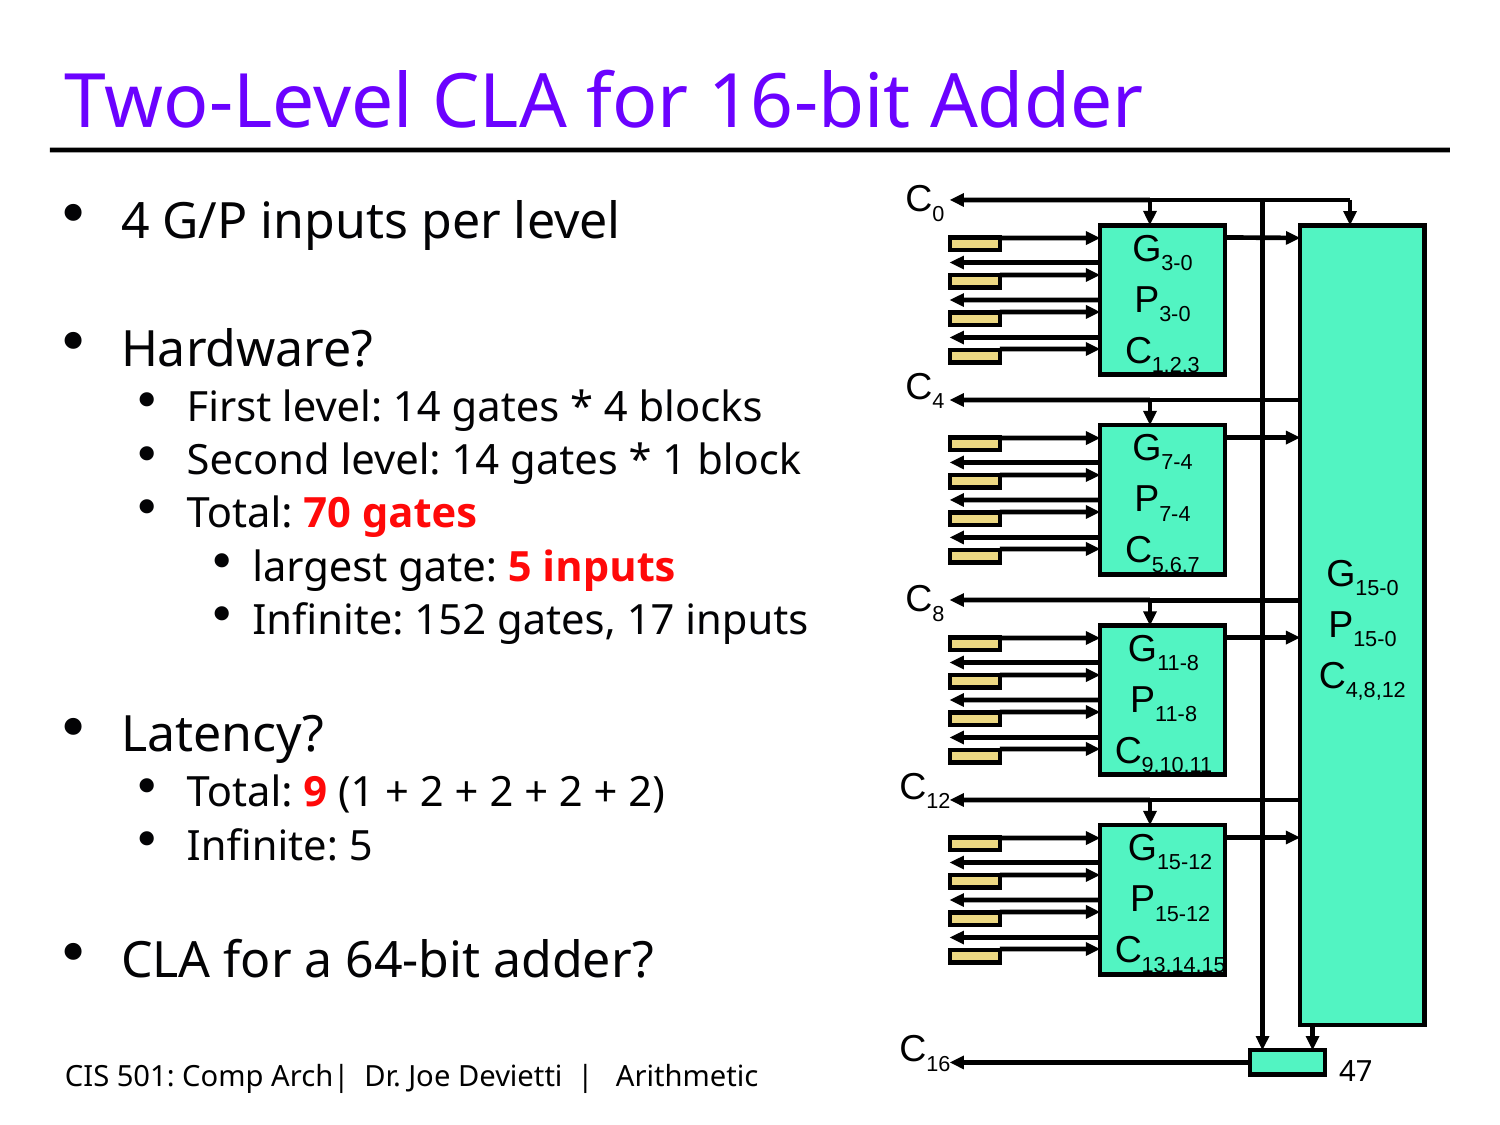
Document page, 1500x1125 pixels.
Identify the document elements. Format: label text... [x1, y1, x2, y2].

text_box [949, 837, 1000, 850]
text_box G15-0 P15-0 C4,8,12 [1299, 225, 1425, 1025]
text_box [949, 750, 1000, 763]
text_box [949, 512, 1000, 525]
text_box [1250, 1049, 1325, 1075]
text_box C0 [874, 149, 975, 250]
text_box G3-0 P3-0 C1,2,3 [1099, 225, 1225, 375]
text_box [949, 312, 1000, 325]
text_box <number> [1074, 1049, 1250, 1060]
text_box [949, 549, 1000, 563]
text_box CIS 501: Comp Arch| Dr. Joe Devietti | Arithmetic [49, 1049, 874, 1100]
text_box [949, 275, 1000, 288]
text_box C16 [874, 999, 975, 1100]
text_box [949, 912, 1000, 925]
text_box G11-8 P11-8 C9,10,11 [1099, 625, 1225, 775]
text_box G7-4 P7-4 C5,6,7 [1099, 424, 1225, 575]
text_box C8 [874, 549, 975, 650]
text_box 4 G/P inputs per level Hardware? First level: 14 gates * 4 blocks Second level: 14 gates * 1 block Total: 70 gates largest gate: 5 inputs Infinite: 152 gates, 17 inputs Latency? Total: 9 (1 + 2 + 2 + 2 + 2) Infinite: 5 CLA for a 64-bit adder? [49, 187, 838, 1025]
text_box [949, 712, 1000, 725]
text_box Two-Level CLA for 16-bit Adder [49, 37, 1363, 150]
text_box [949, 474, 1000, 488]
text_box [975, 237, 1000, 250]
text_box [949, 637, 1000, 650]
text_box [949, 950, 1000, 963]
text_box [949, 675, 1000, 688]
text_box C12 [874, 737, 975, 838]
text_box C4 [874, 337, 975, 438]
text_box [949, 875, 1000, 888]
text_box <number> [1074, 1049, 1388, 1100]
text_box G15-12 P15-12 C13,14,15 [1099, 824, 1225, 975]
text_box [949, 350, 1000, 363]
text_box [949, 437, 1000, 450]
